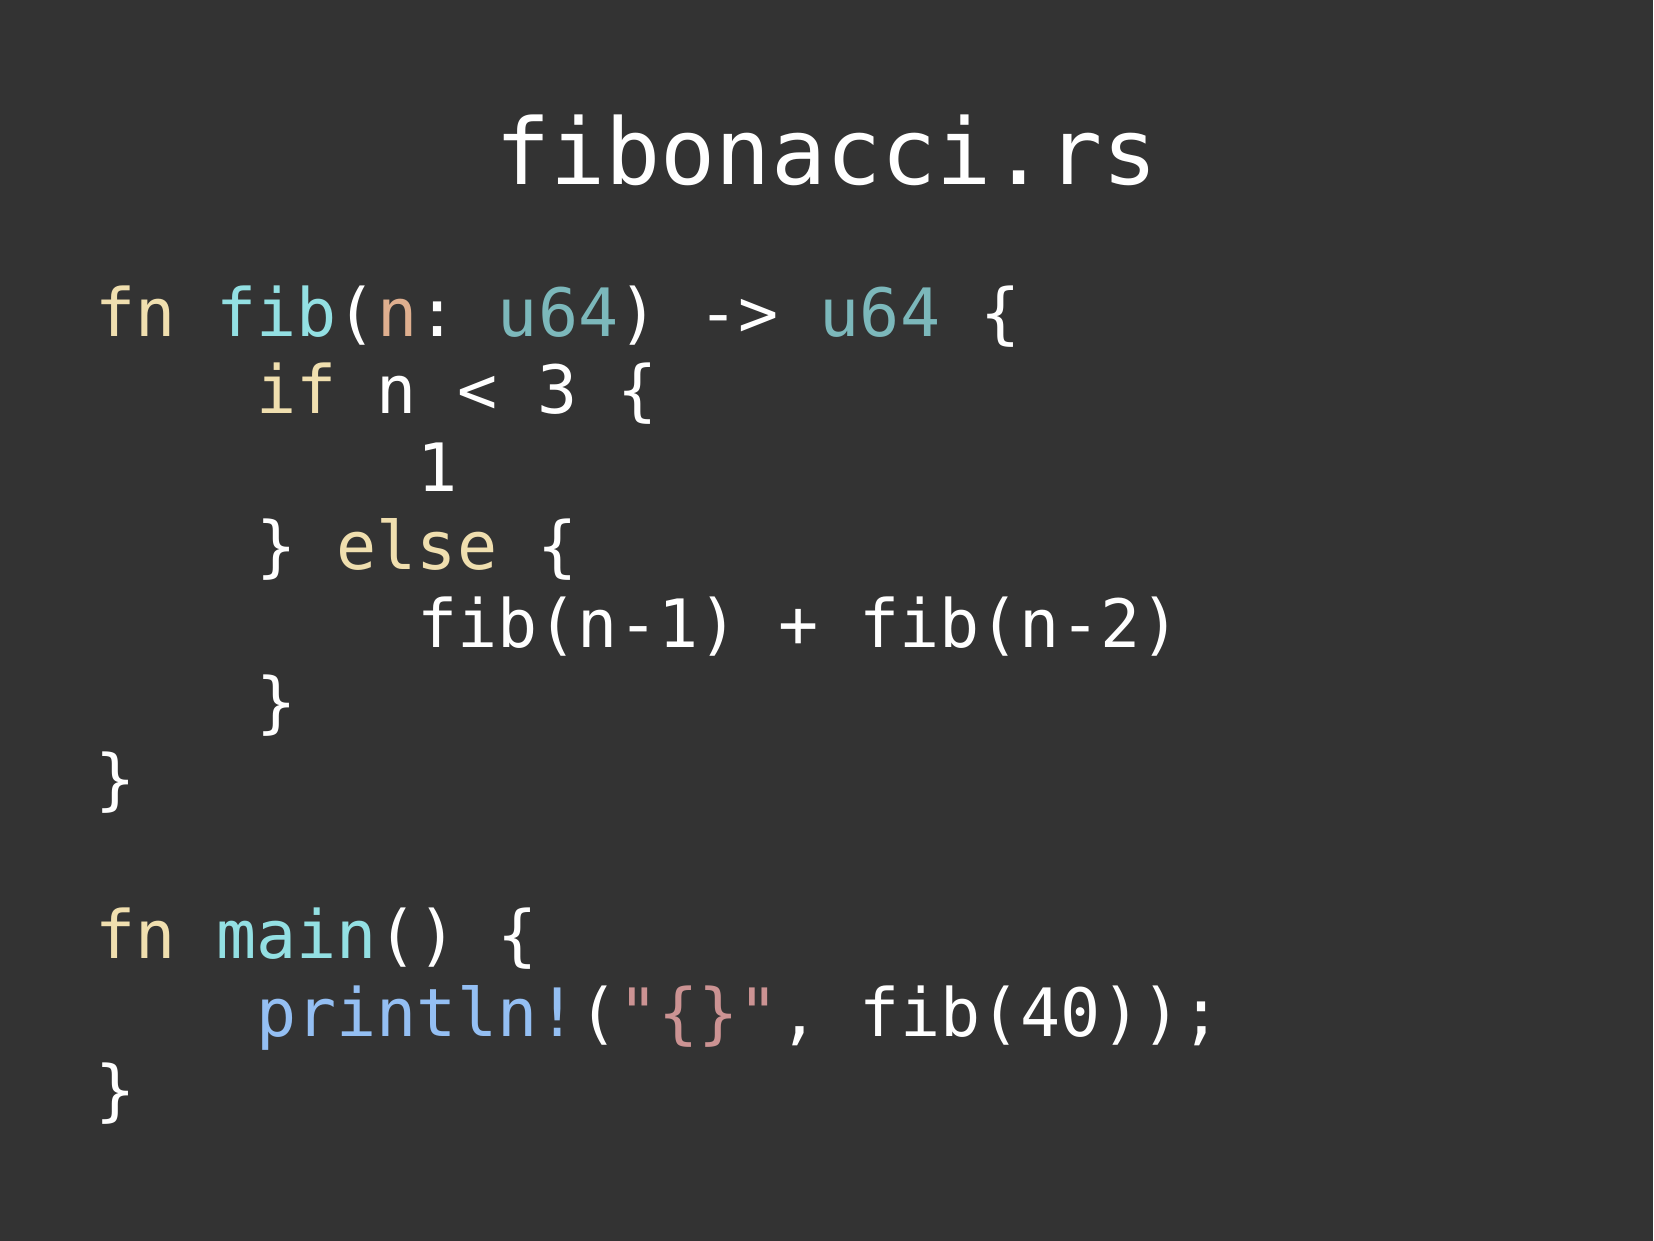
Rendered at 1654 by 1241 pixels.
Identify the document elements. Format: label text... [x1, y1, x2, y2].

title fibonacci.rs [82, 49, 1571, 257]
text_box fn fib(n: u64) -> u64 { if n < 3 { 1 } else { fib(n-1) + fib(n-2) } } fn main() { println!("{}", fib(40)); } [80, 266, 1381, 1171]
